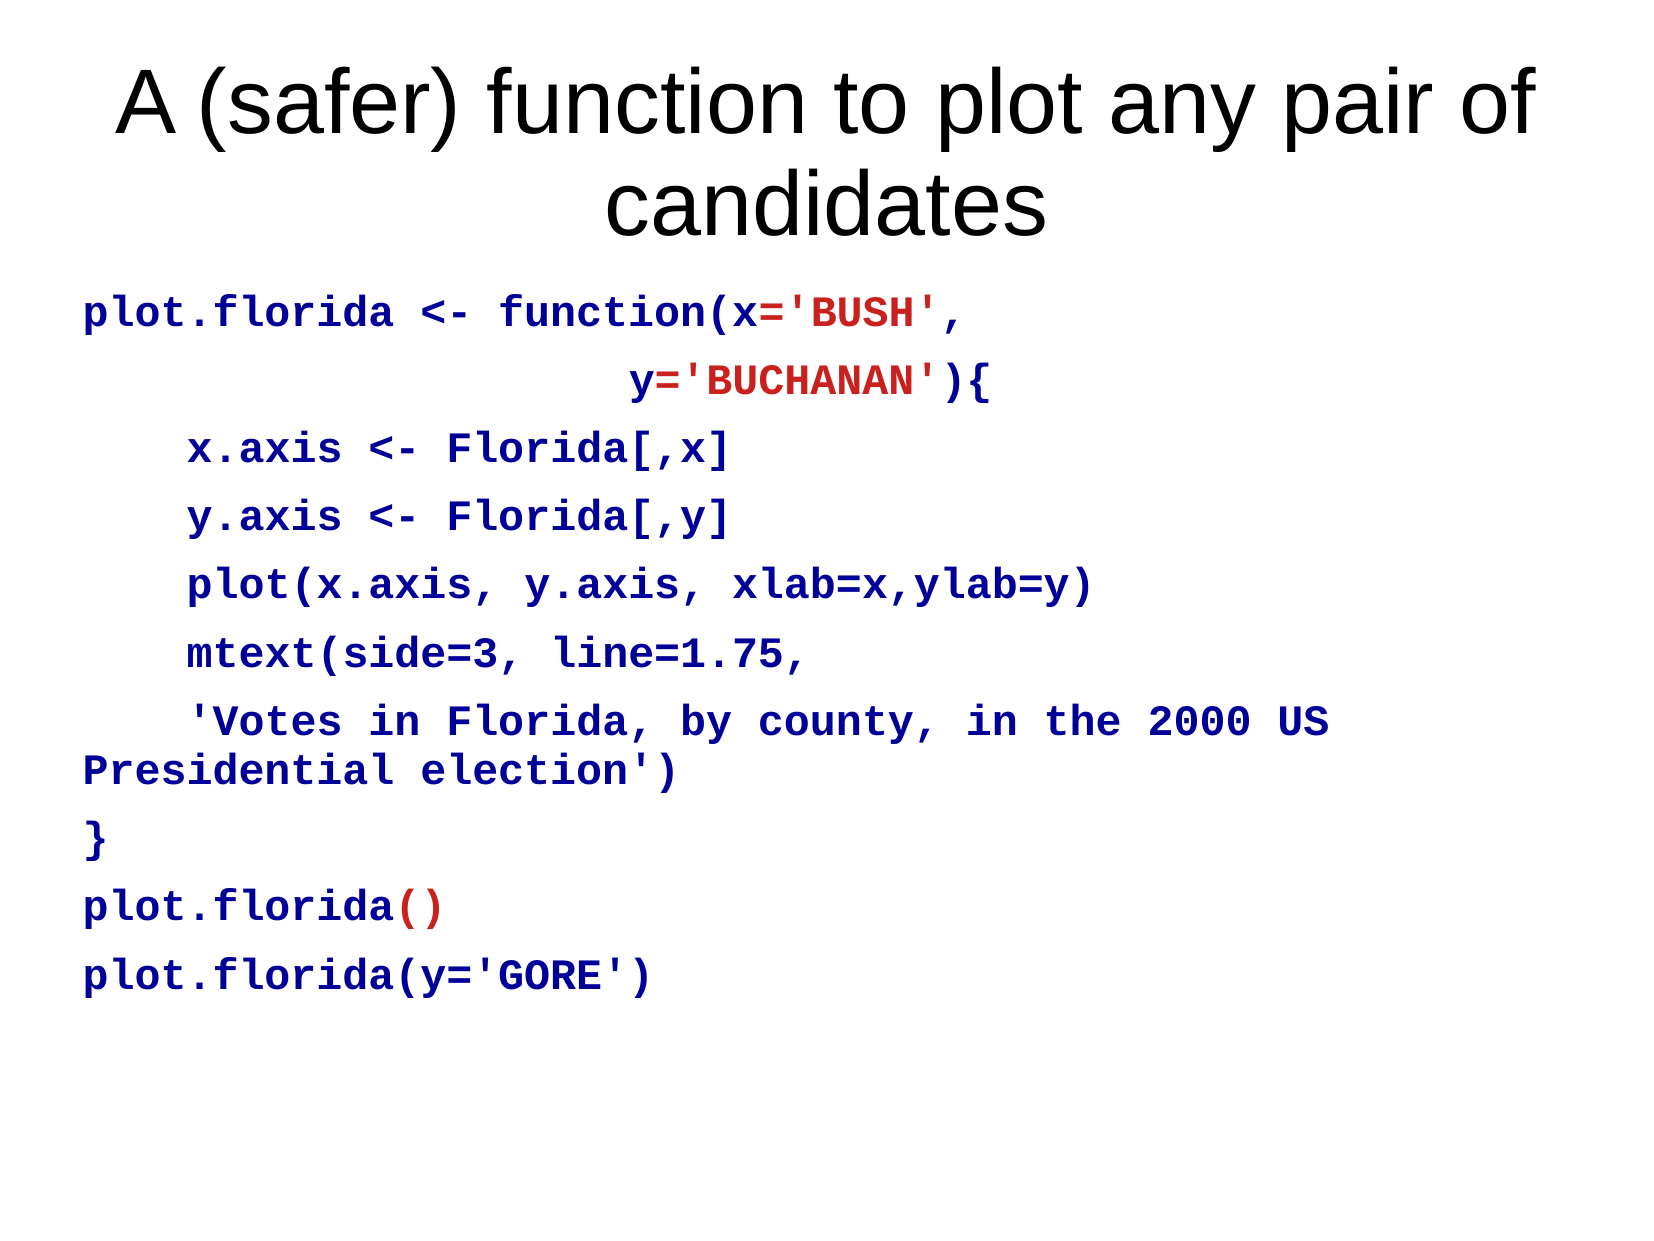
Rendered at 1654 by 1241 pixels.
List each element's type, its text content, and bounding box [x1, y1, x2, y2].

list plot.florida <- function(x='BUSH', y='BUCHANAN'){ x.axis <- Florida[,x] y.axis <- Florida[,y] plot(x.axis, y.axis, xlab=x,ylab=y) mtext(side=3, line=1.75, 'Votes in Florida, by county, in the 2000 US Presidential election') } plot.florida() plot.florida(y='GORE') [82, 290, 1571, 1010]
title A (safer) function to plot any pair of candidates [82, 49, 1571, 257]
